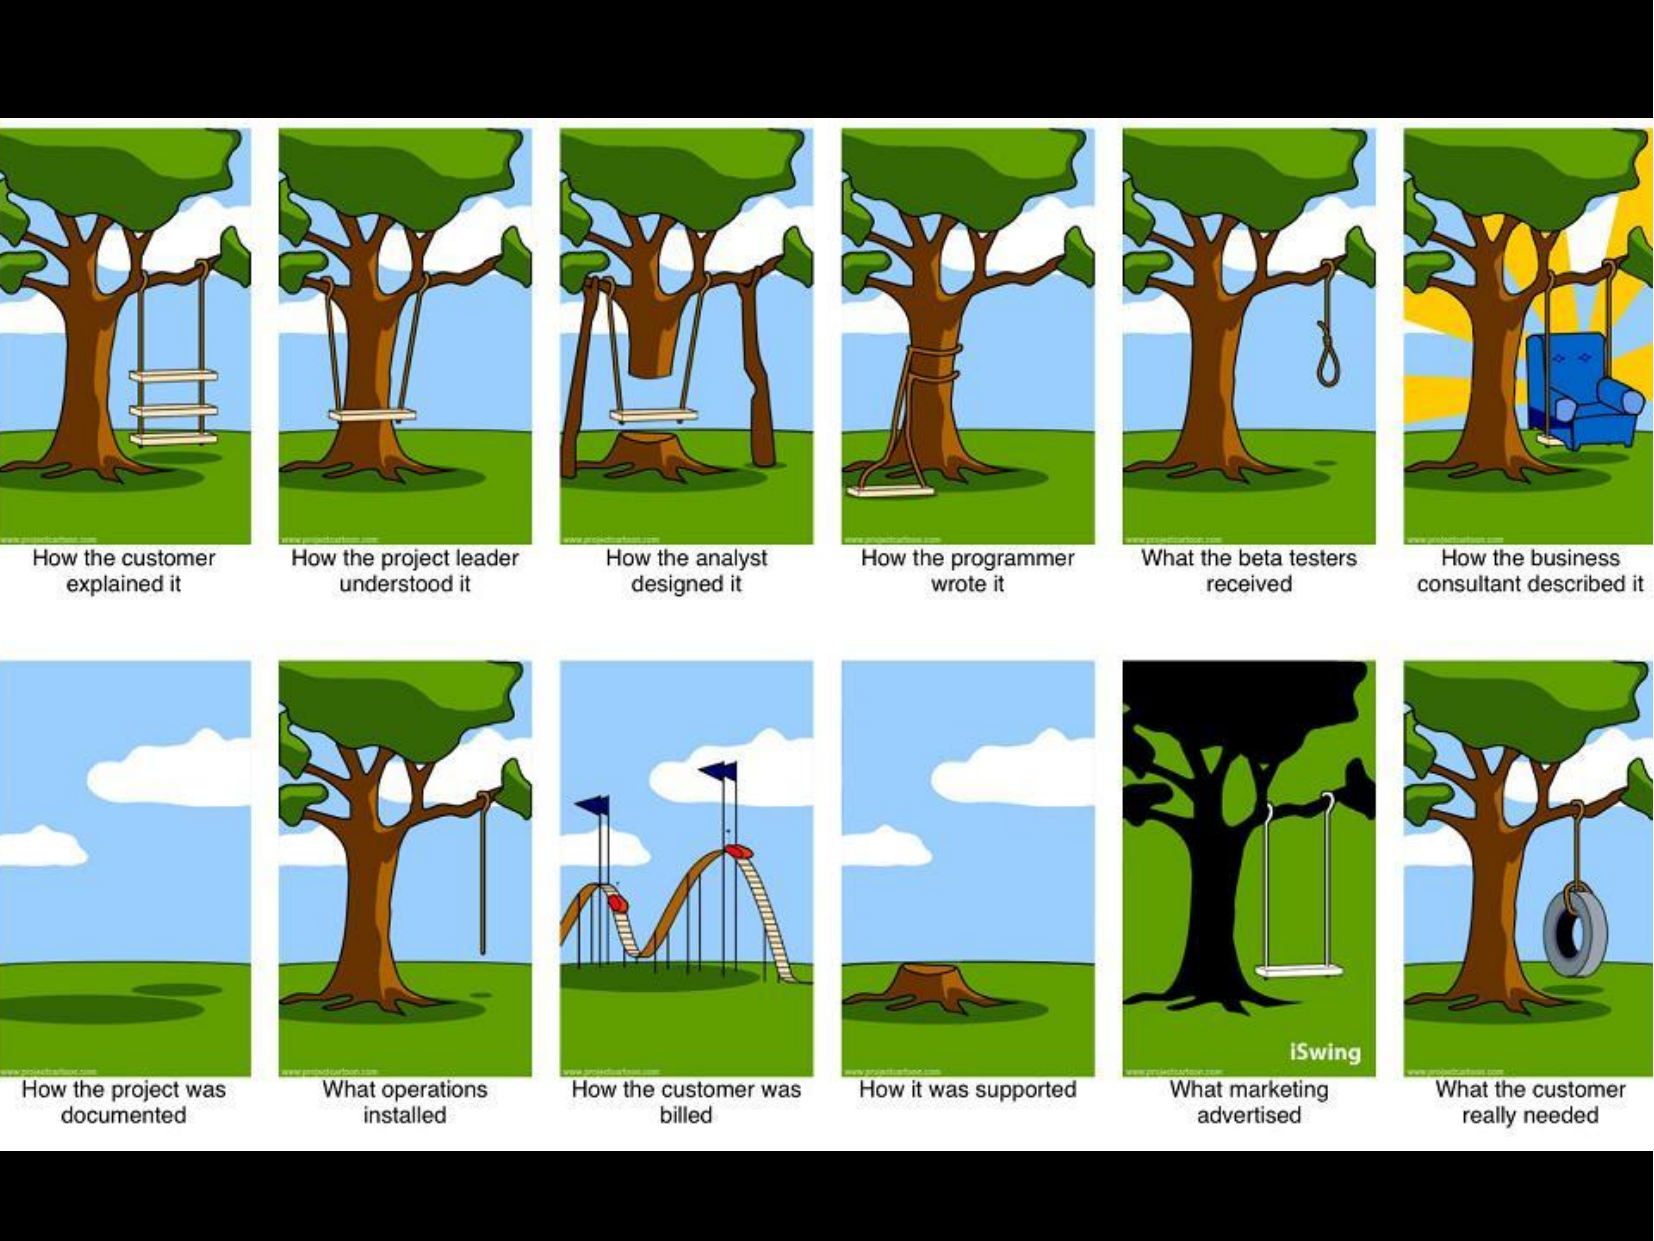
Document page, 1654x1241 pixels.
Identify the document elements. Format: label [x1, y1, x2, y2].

picture [0, 118, 1653, 1151]
